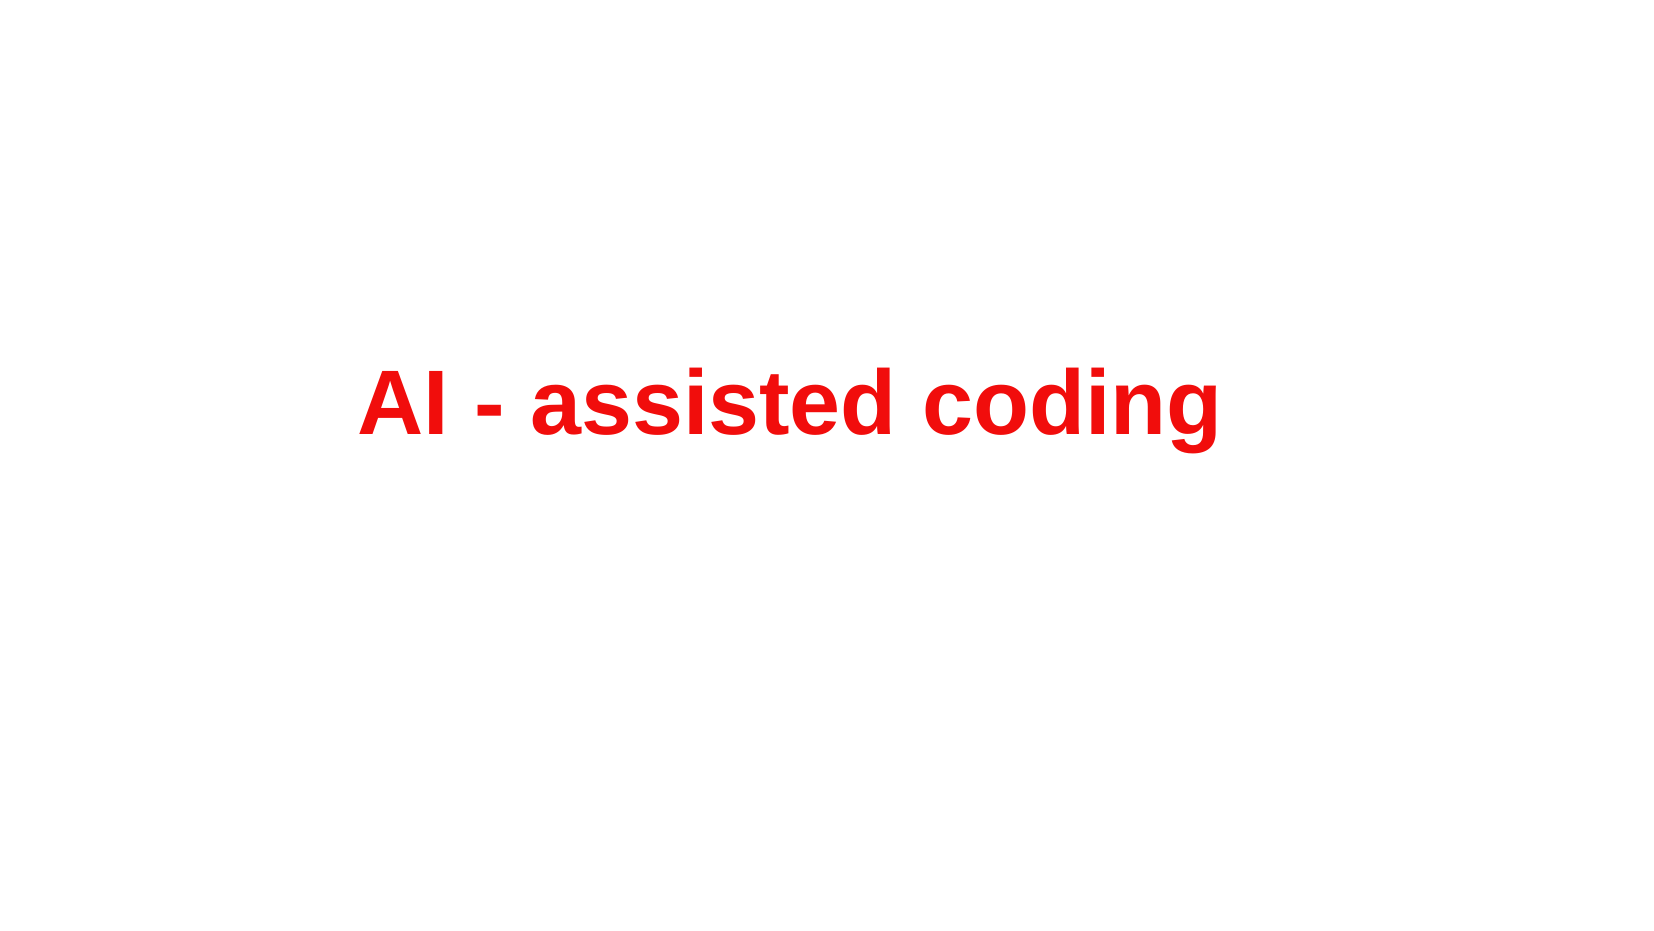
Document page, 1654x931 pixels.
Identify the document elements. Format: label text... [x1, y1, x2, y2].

title AI - assisted coding [59, 324, 1548, 481]
